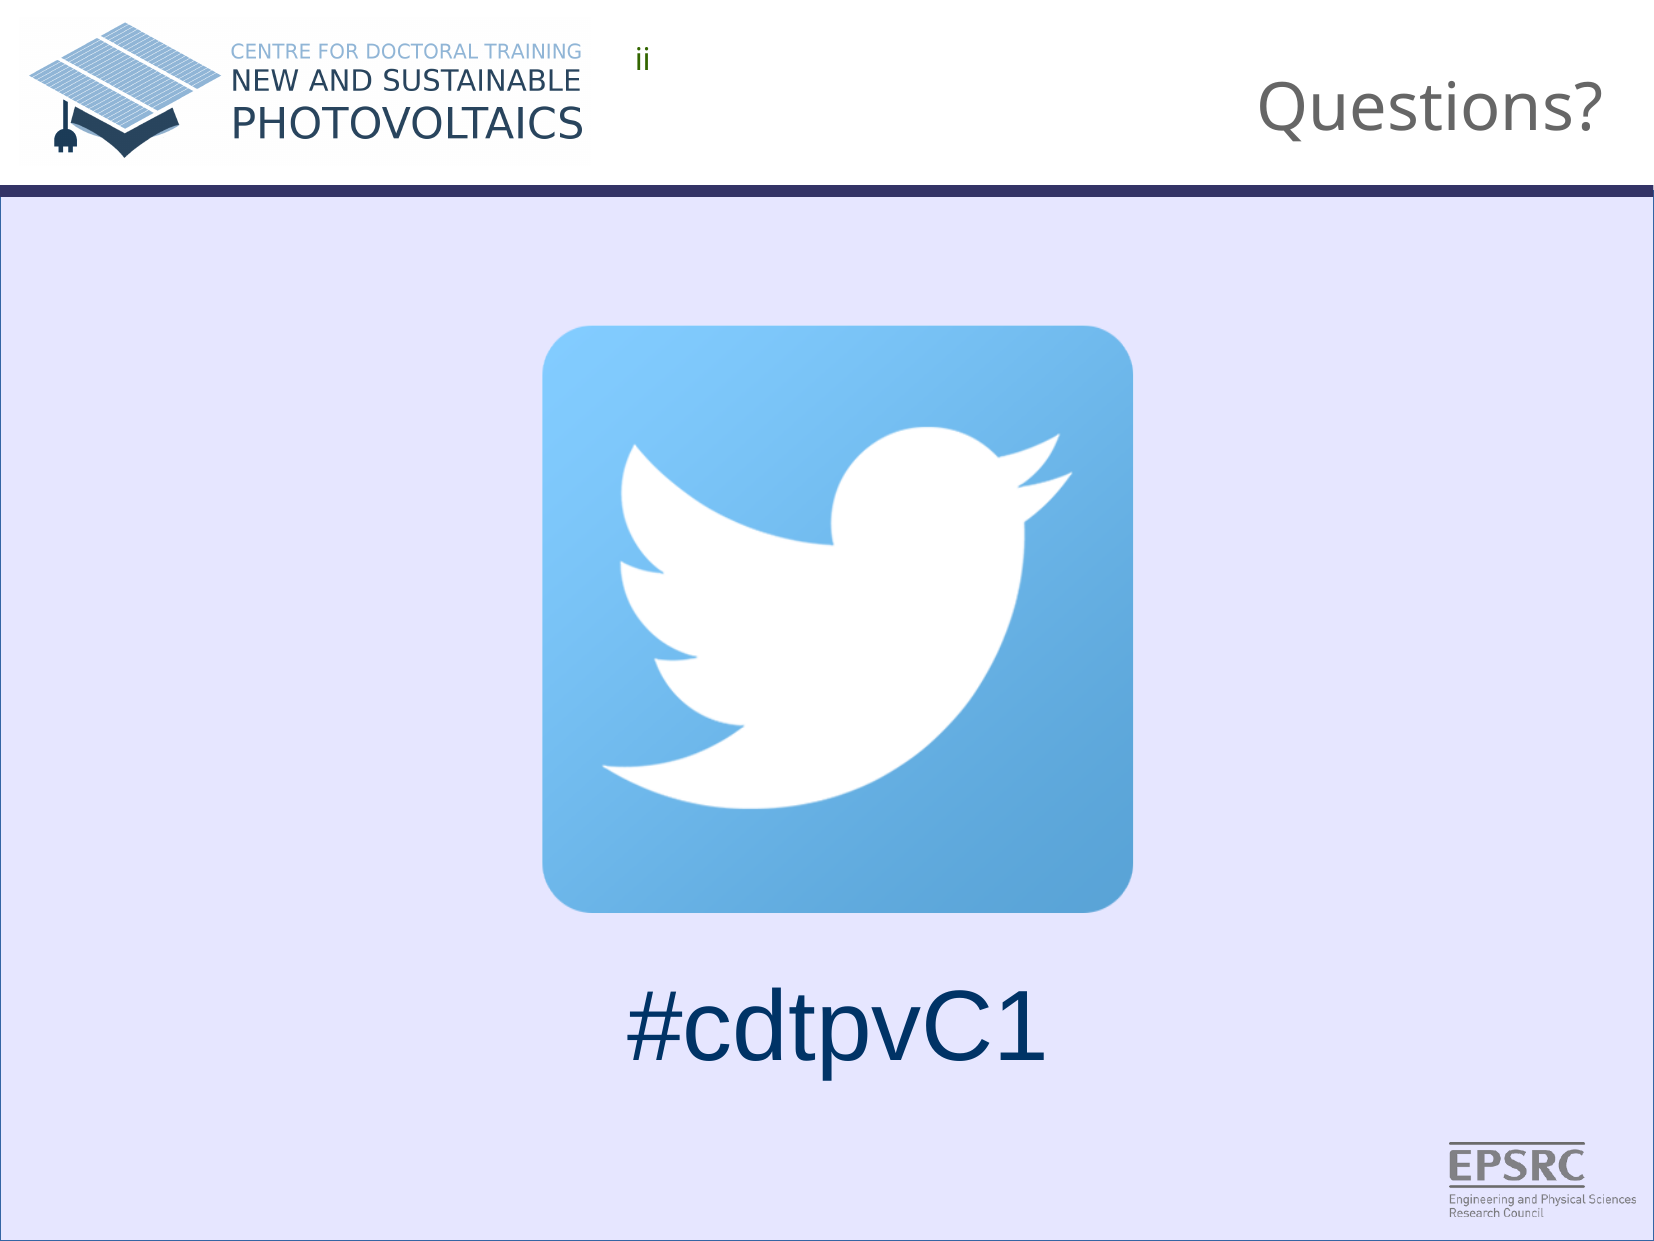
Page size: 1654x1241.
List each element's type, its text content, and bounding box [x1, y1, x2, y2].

text_box #cdtpvC1 [460, 962, 1217, 1090]
picture [513, 295, 1164, 945]
picture [19, 17, 591, 166]
text_box [0, 197, 1654, 1241]
picture [1449, 1142, 1636, 1217]
text_box ii [620, 29, 880, 80]
text_box Questions? [767, 51, 1619, 142]
